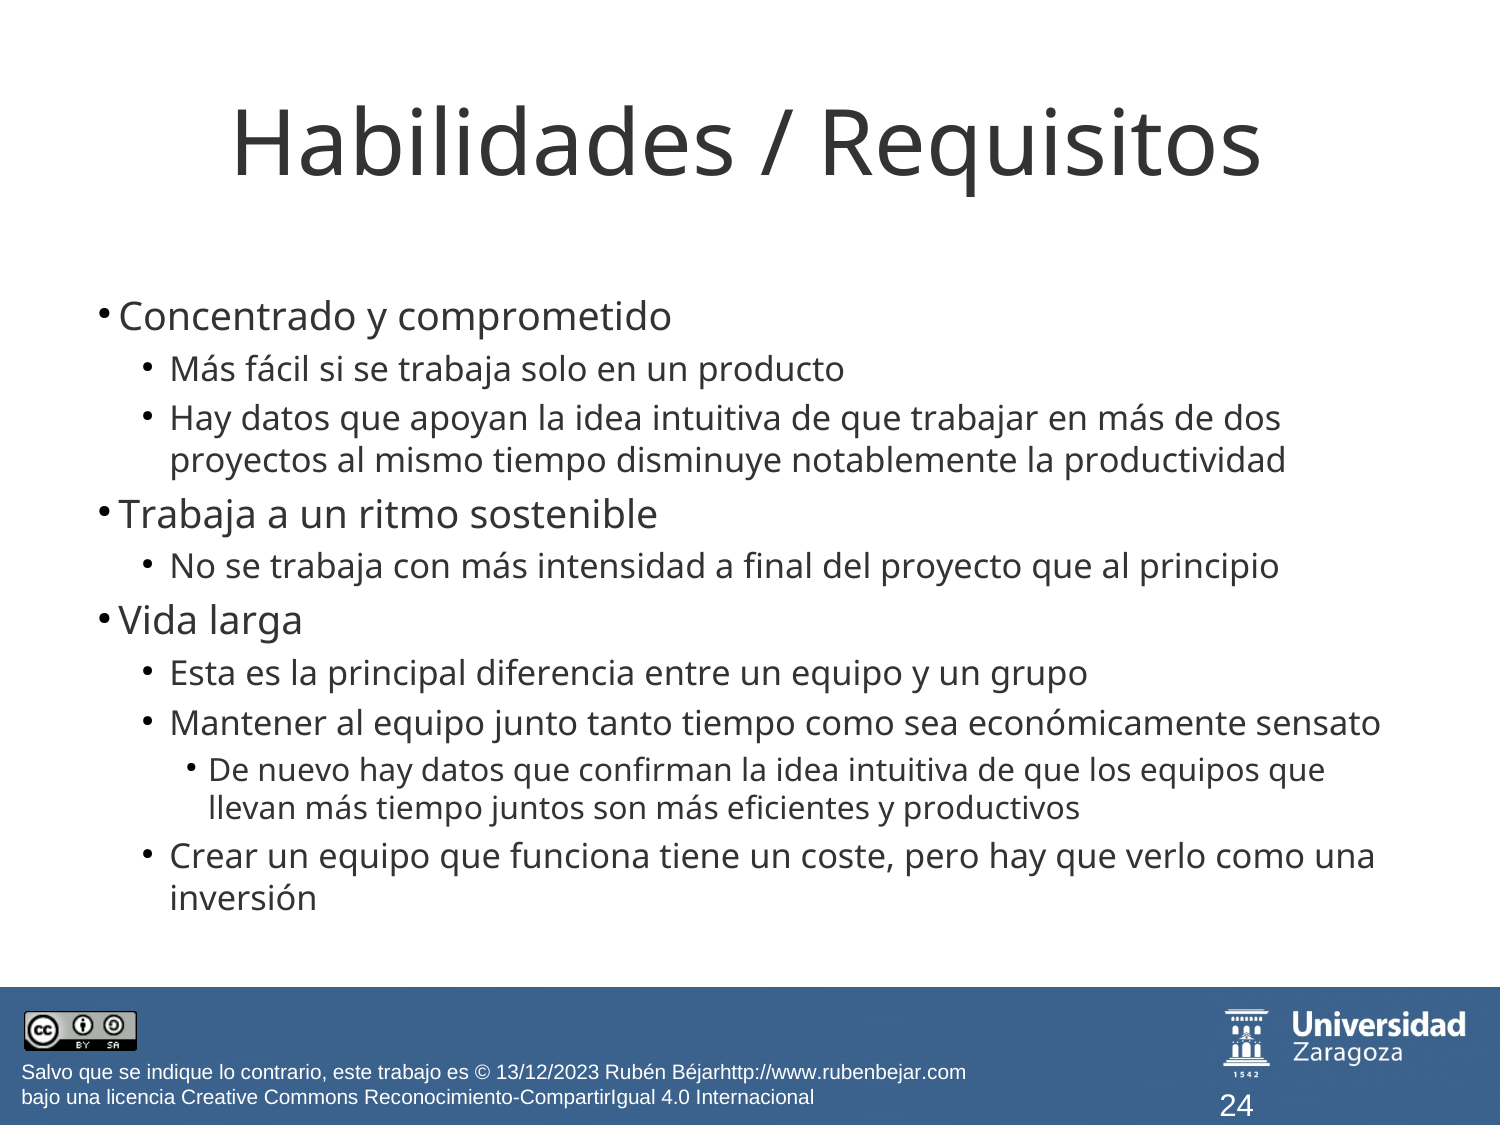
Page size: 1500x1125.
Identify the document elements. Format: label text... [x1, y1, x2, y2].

picture [0, 987, 1500, 1125]
list Concentrado y comprometido Más fácil si se trabaja solo en un producto Hay datos que apoyan la idea intuitiva de que trabajar en más de dos proyectos al mismo tiempo disminuye notablemente la productividad Trabaja a un ritmo sostenible No se trabaja con más intensidad a final del proyecto que al principio Vida larga Esta es la principal diferencia entre un equipo y un grupo Mantener al equipo junto tanto tiempo como sea económicamente sensato De nuevo hay datos que confirman la idea intuitiva de que los equipos que llevan más tiempo juntos son más eficientes y productivos Crear un equipo que funciona tiene un coste, pero hay que verlo como una inversión [82, 283, 1418, 957]
title Habilidades / Requisitos [74, 21, 1420, 257]
